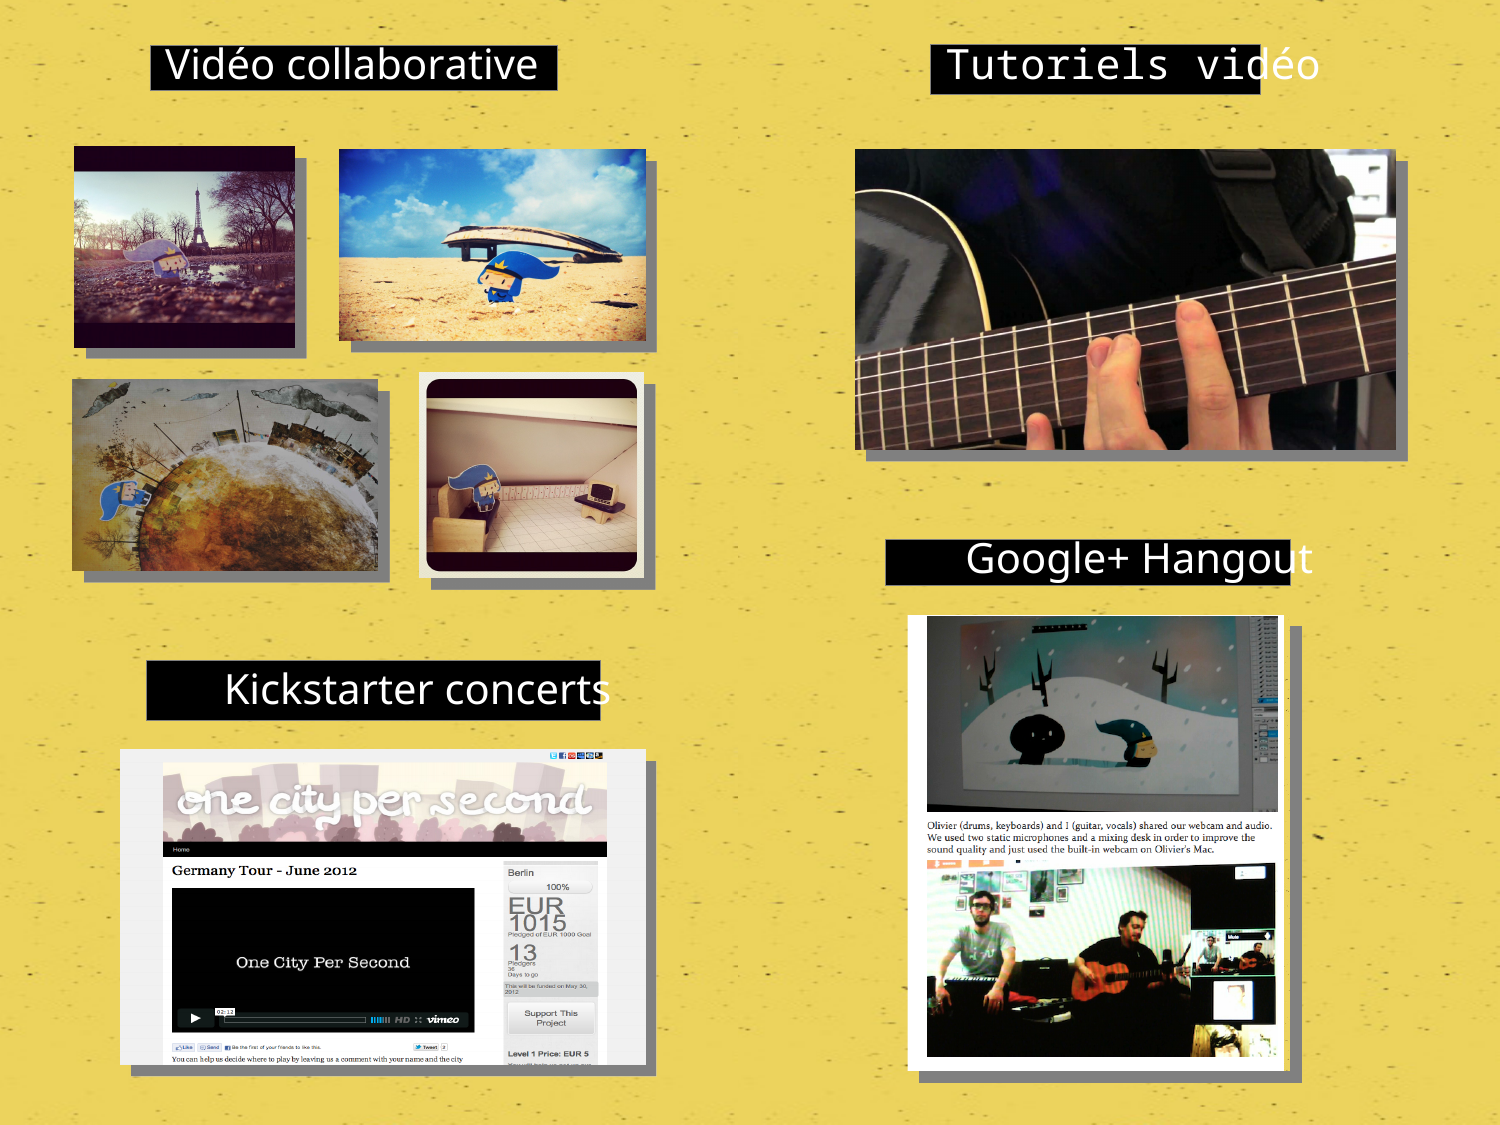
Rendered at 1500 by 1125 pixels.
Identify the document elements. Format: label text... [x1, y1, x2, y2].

text_box Vidéo collaborative [107, 29, 554, 96]
text_box Tutoriels vidéo [930, 30, 1261, 96]
text_box Google+ Hangout [950, 524, 1339, 591]
text_box [885, 539, 950, 586]
picture [0, 0, 1500, 1125]
text_box [146, 660, 198, 721]
text_box Kickstarter concerts [198, 654, 627, 721]
text_box [554, 45, 558, 91]
